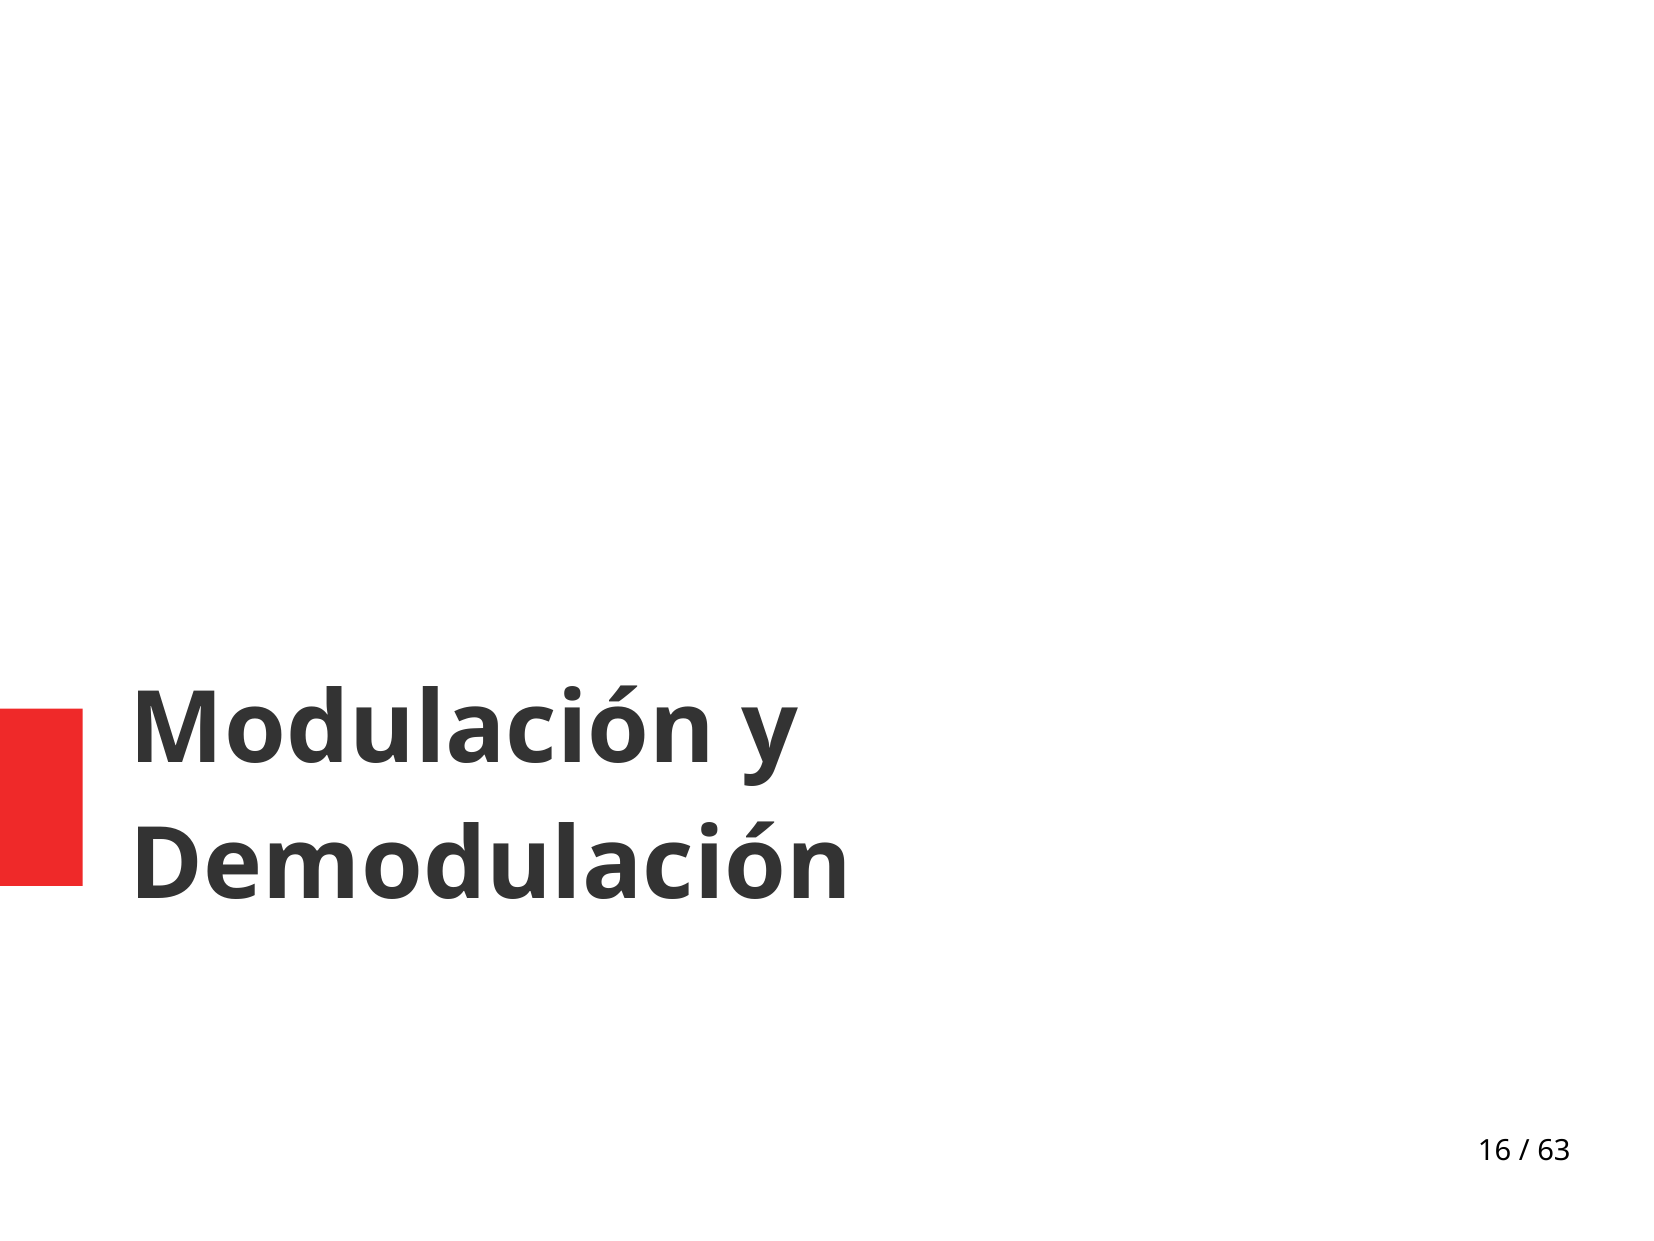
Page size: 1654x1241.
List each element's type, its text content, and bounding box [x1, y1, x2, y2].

title Modulación y Demodulación [129, 673, 1536, 910]
